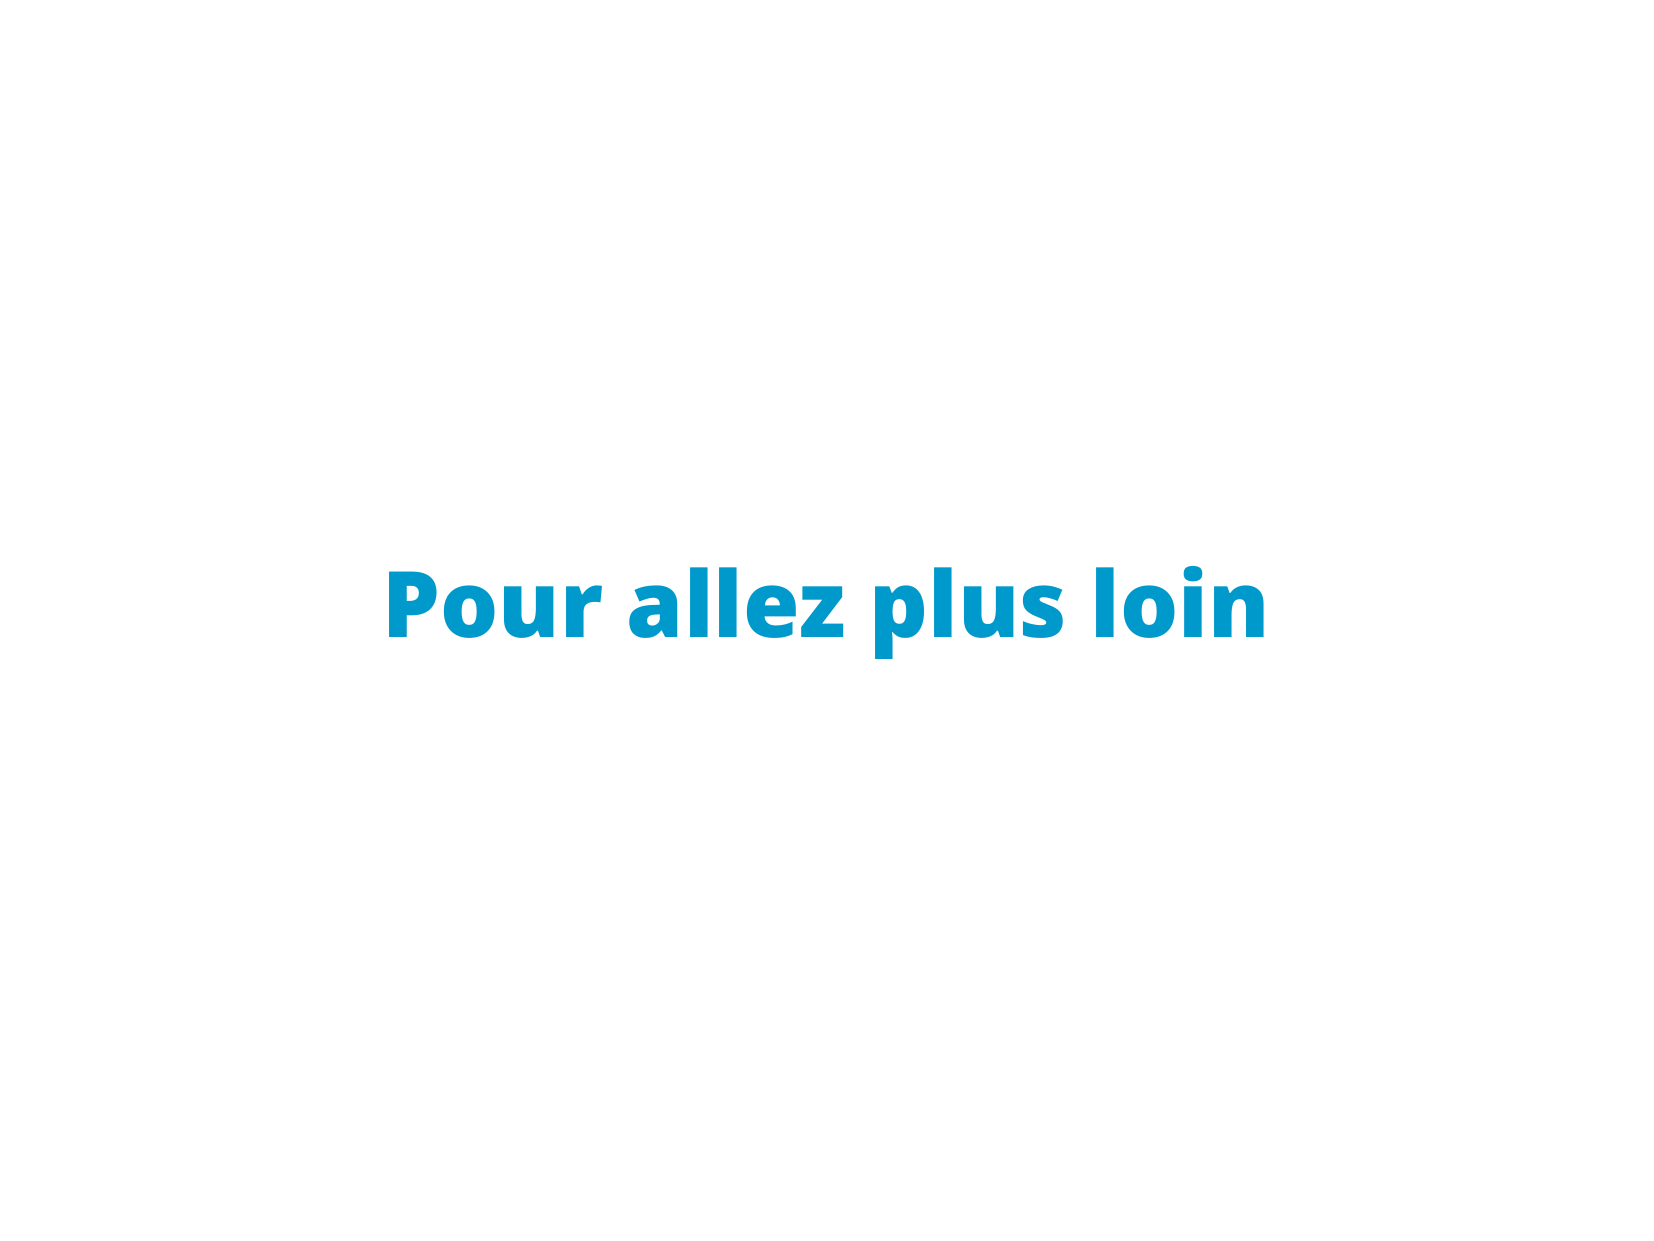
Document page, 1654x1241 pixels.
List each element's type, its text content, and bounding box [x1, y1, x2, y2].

title Pour allez plus loin [82, 49, 1571, 1156]
